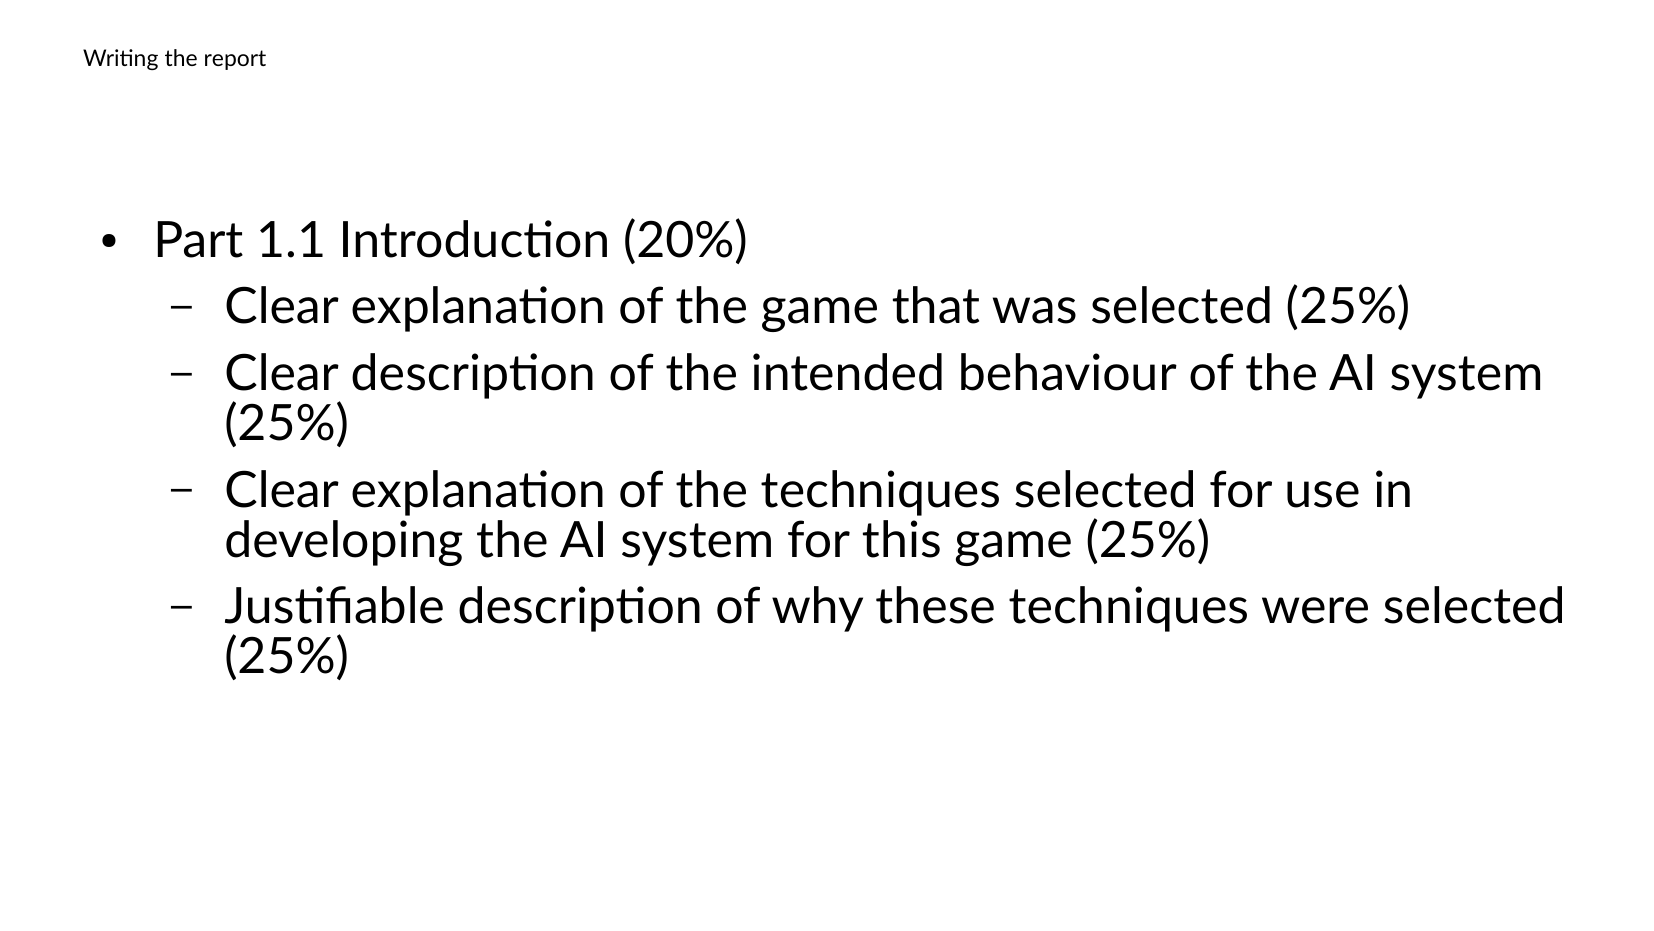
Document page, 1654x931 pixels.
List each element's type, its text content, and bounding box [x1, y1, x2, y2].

list Part 1.1 Introduction (20%) Clear explanation of the game that was selected (25%) Clear description of the intended behaviour of the AI system (25%) Clear explanation of the techniques selected for use in developing the AI system for this game (25%) Justifiable description of why these techniques were selected (25%) [82, 217, 1571, 839]
title Writing the report [83, 0, 1571, 119]
